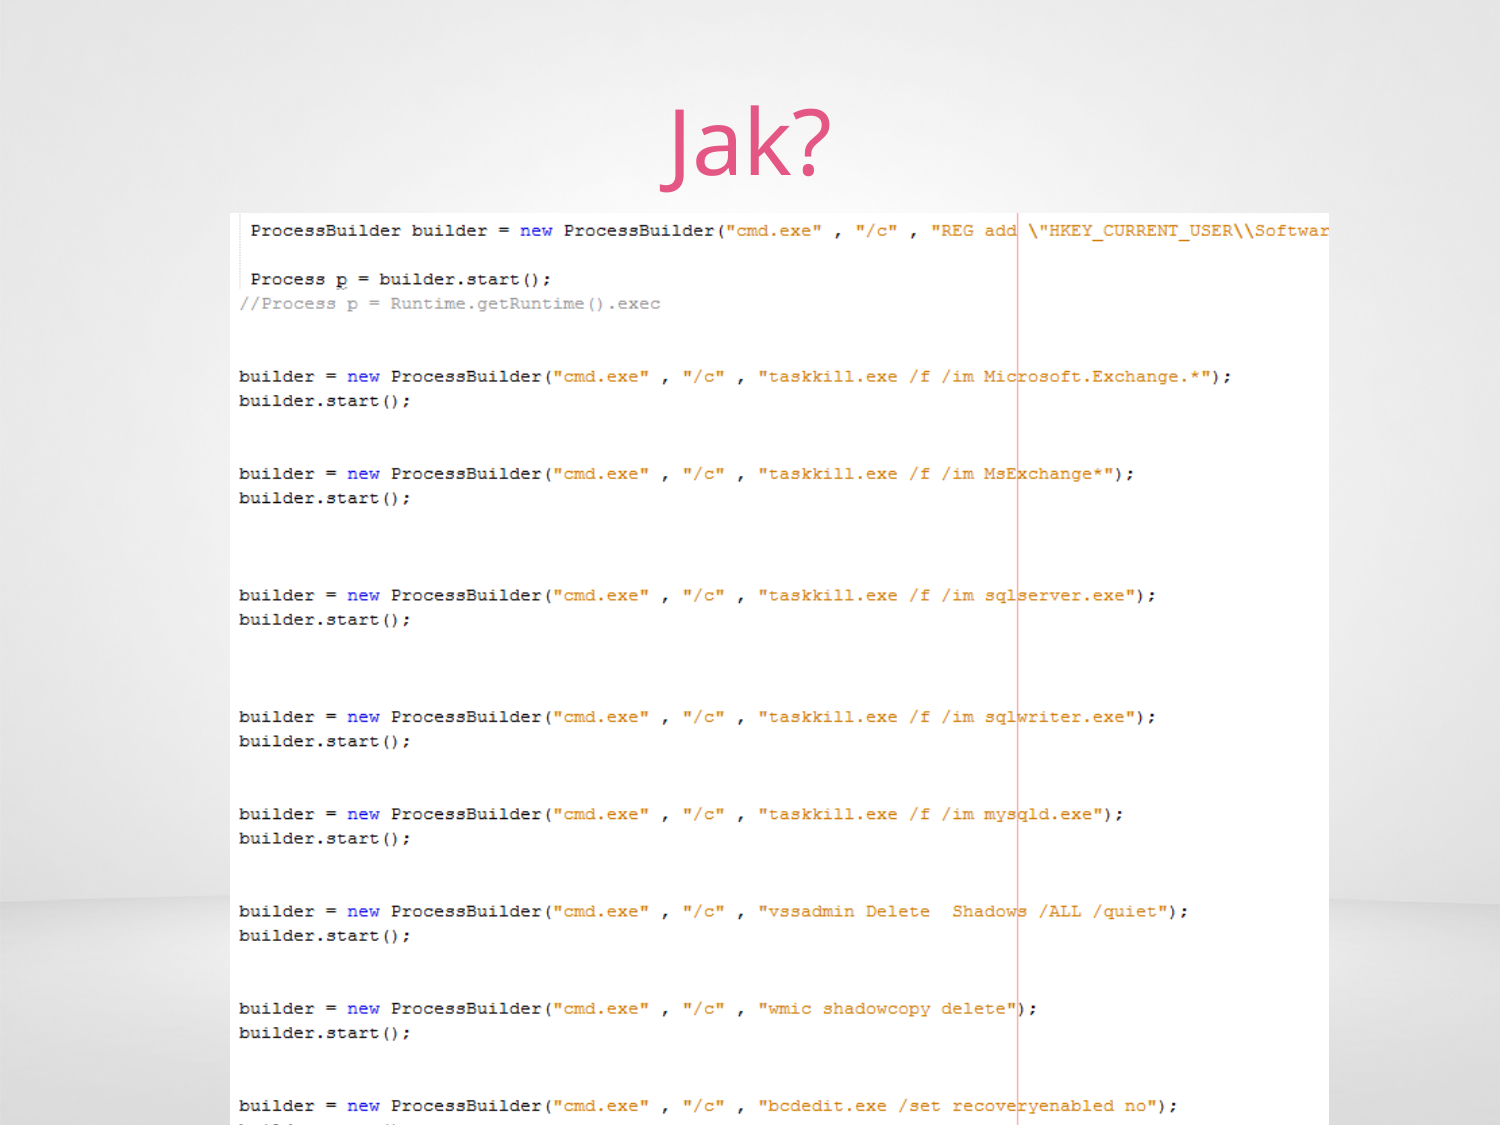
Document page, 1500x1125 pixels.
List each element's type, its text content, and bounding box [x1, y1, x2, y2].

picture [0, 0, 1500, 1125]
title Jak? [75, 45, 1425, 233]
